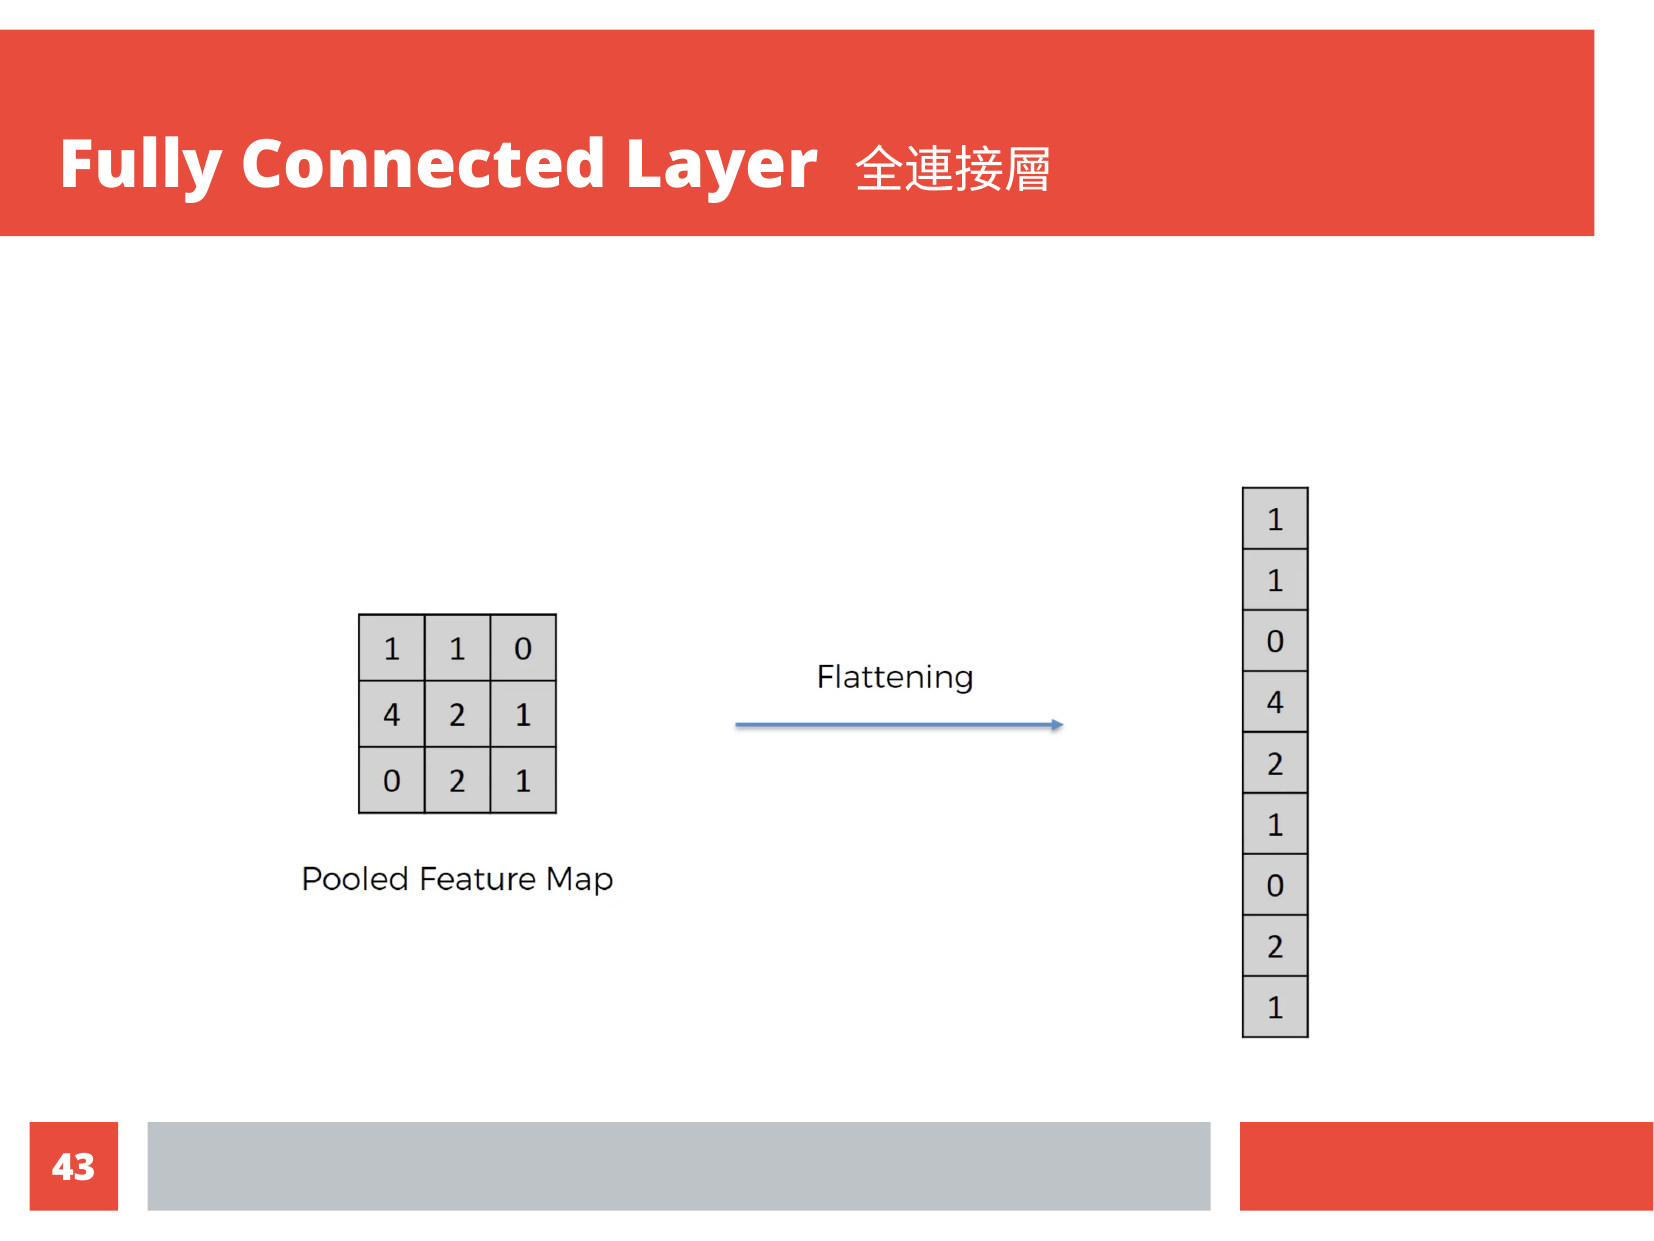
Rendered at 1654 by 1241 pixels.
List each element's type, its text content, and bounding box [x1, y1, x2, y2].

title Fully Connected Layer 全連接層 [59, 59, 1595, 207]
picture [255, 464, 1358, 1054]
